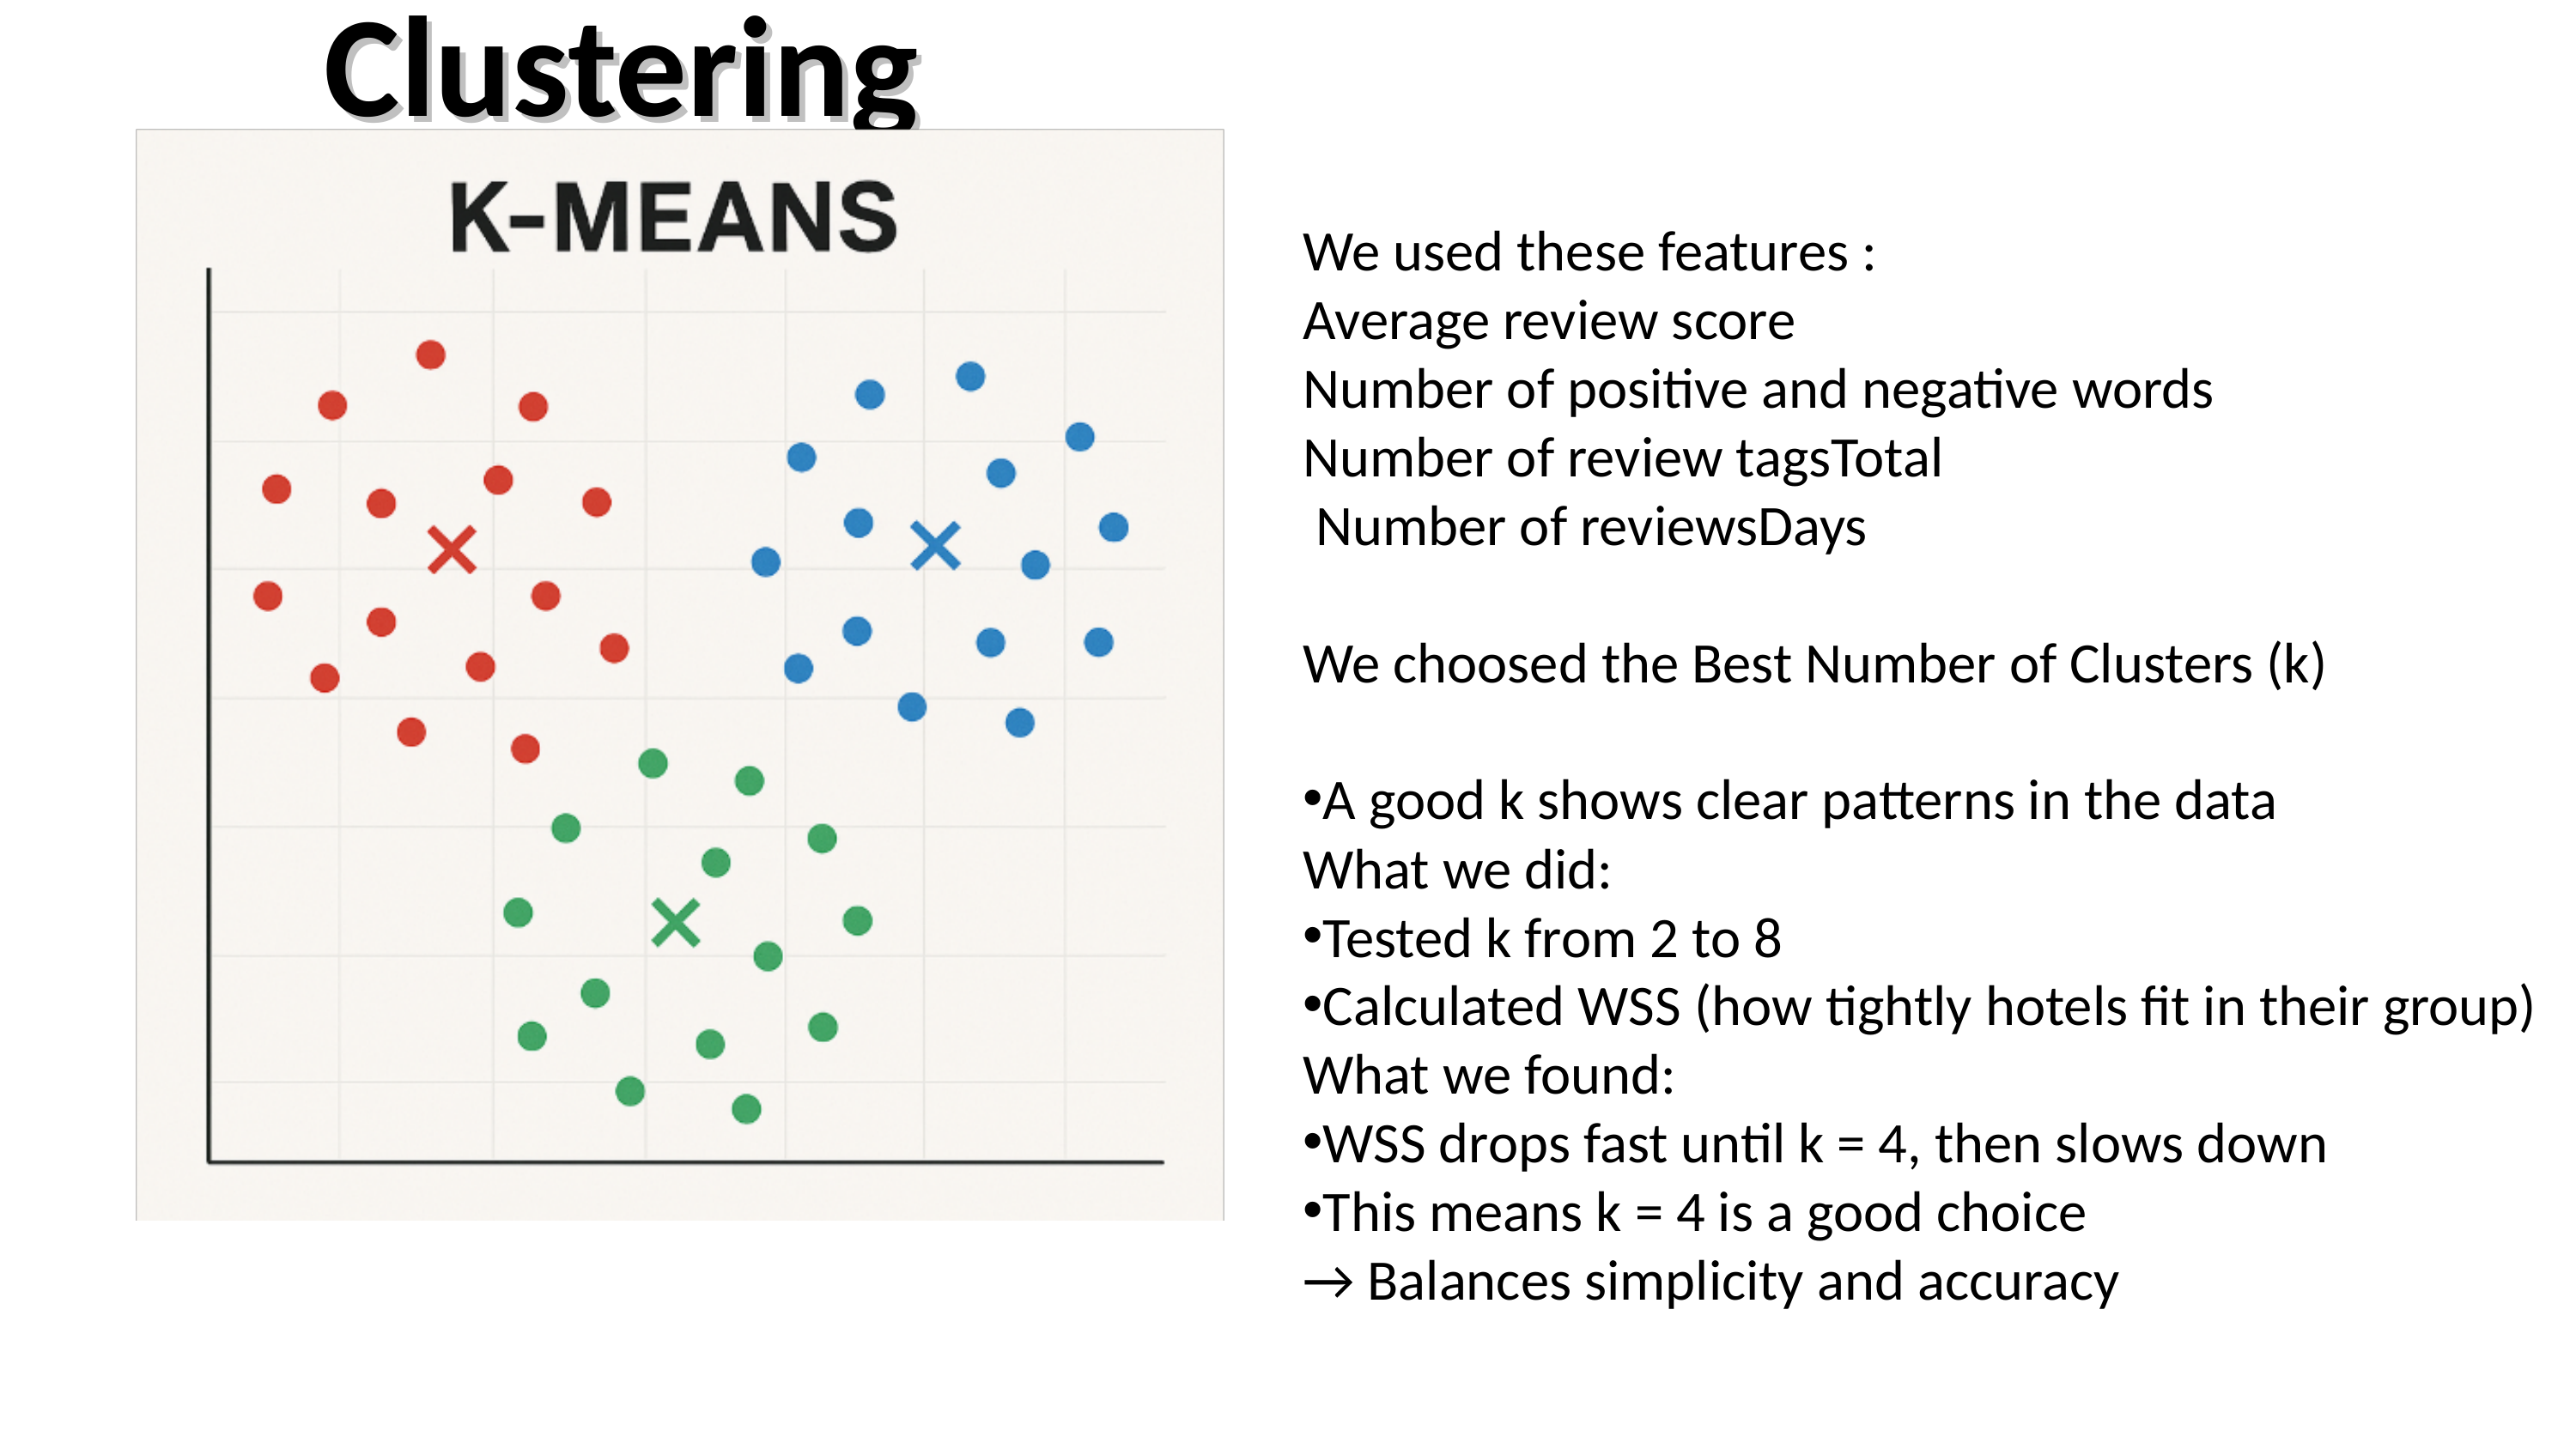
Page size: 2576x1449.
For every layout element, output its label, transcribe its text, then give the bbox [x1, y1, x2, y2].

text_box Clustering [0, 0, 1619, 155]
text_box We used these features : Average review score Number of positive and negative words Number of review tagsTotal Number of reviewsDays We choosed the Best Number of Clusters (k) A good k shows clear patterns in the data What we did: Tested k from 2 to 8 Calculated WSS (how tightly hotels fit in their group) What we found: WSS drops fast until k = 4, then slows down This means k = 4 is a good choice → Balances simplicity and accuracy [1290, 207, 2576, 1399]
picture [133, 126, 1228, 1221]
